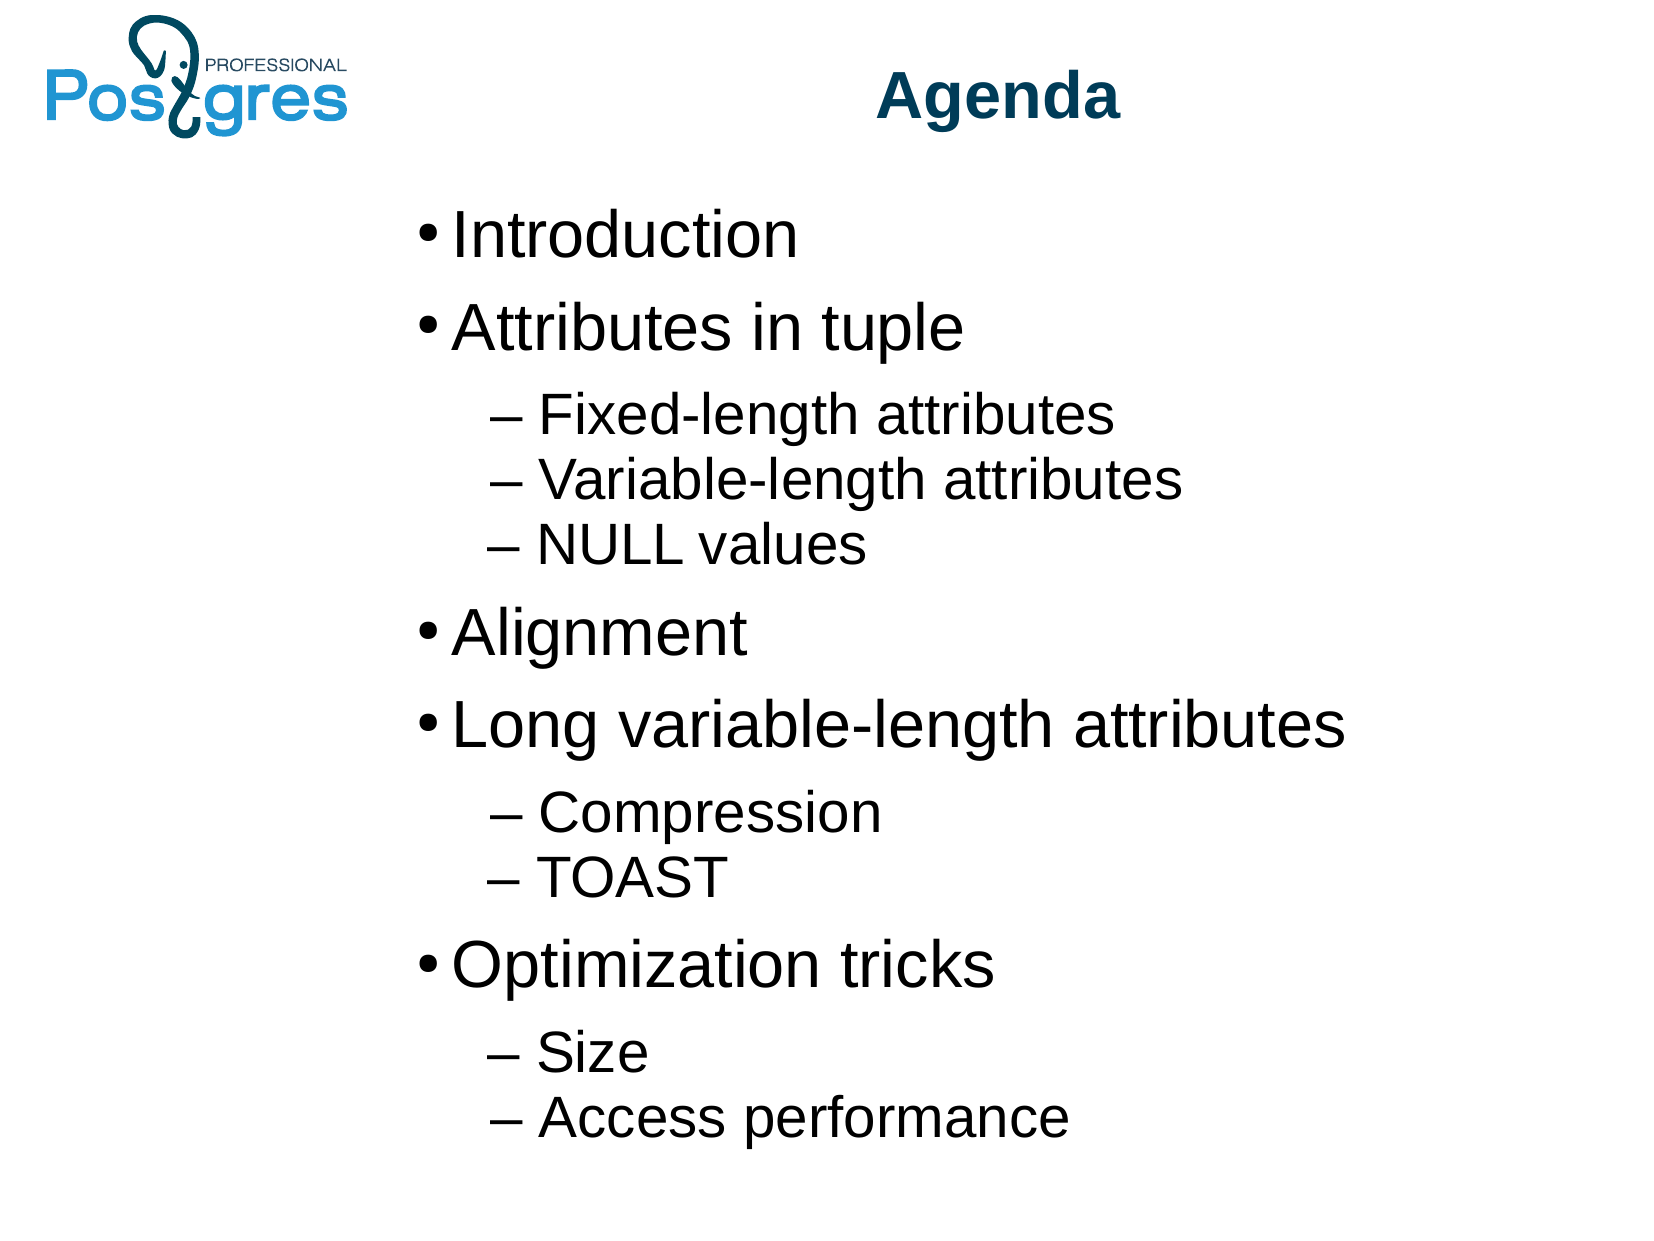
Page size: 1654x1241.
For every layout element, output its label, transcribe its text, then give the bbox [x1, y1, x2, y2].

title Agenda [389, 49, 1607, 142]
text_box Introduction Attributes in tuple – Fixed-length attributes – Variable-length attributes – NULL values Alignment Long variable-length attributes – Compression – TOAST Optimization tricks – Size – Access performance [401, 189, 1367, 1158]
